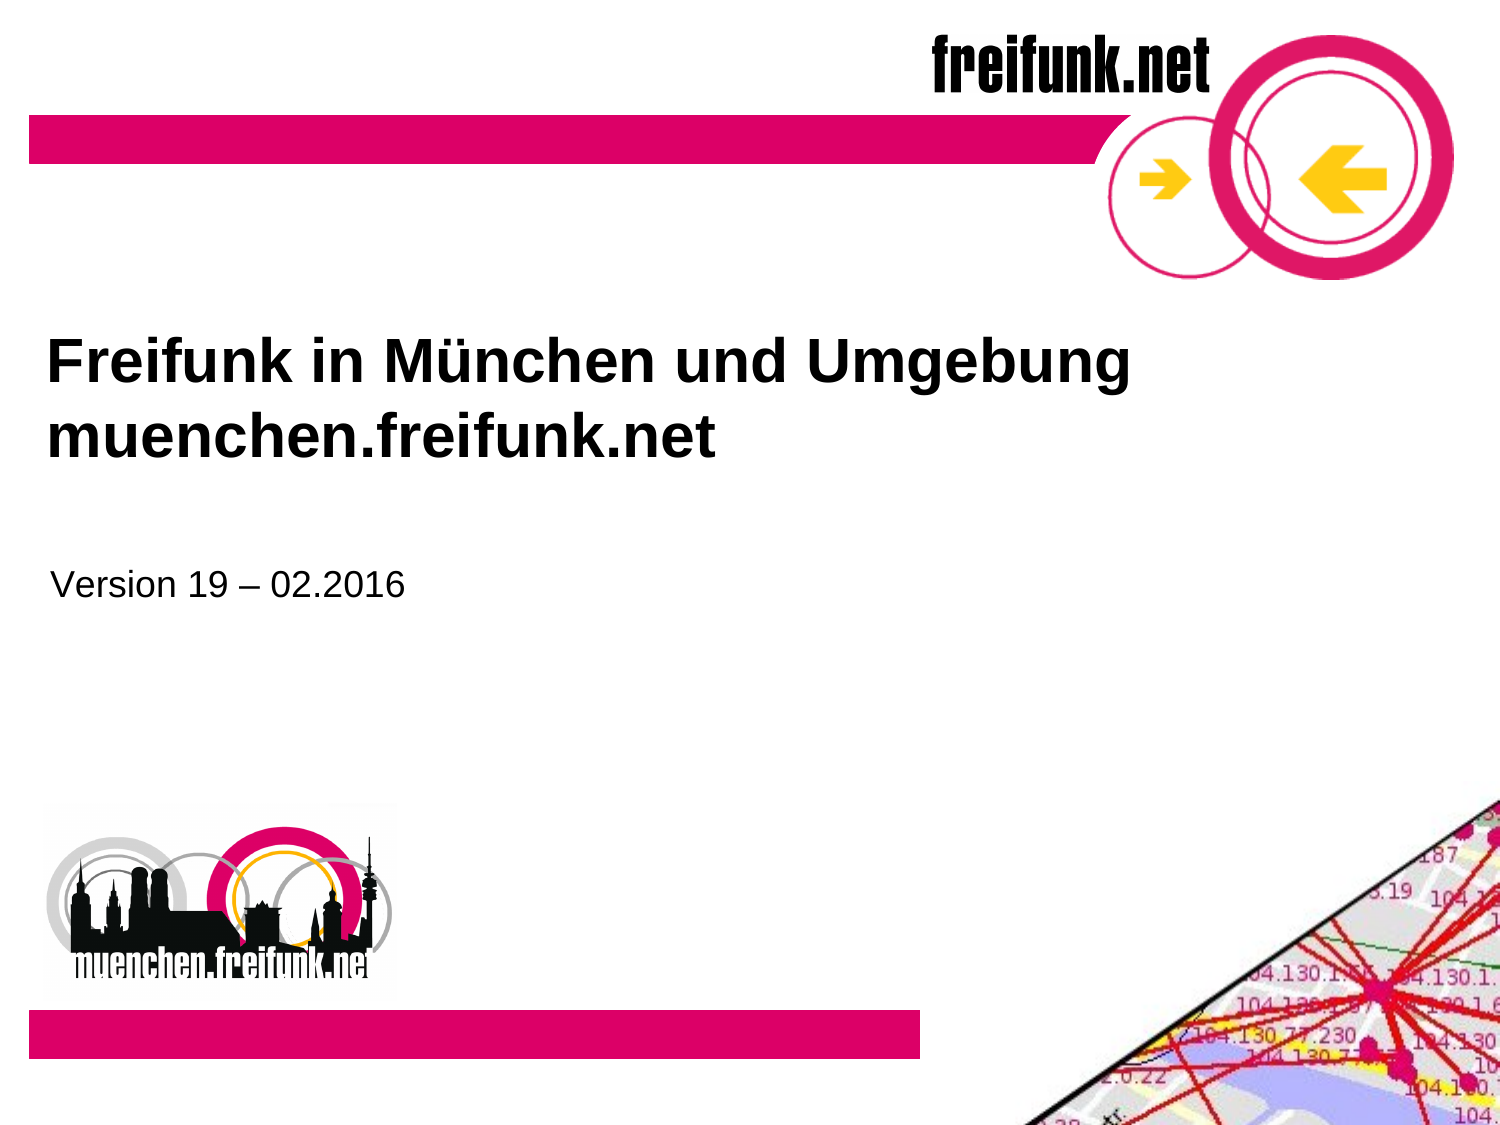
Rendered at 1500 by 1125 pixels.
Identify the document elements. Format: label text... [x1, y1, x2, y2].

text_box Version 19 – 02.2016 [50, 560, 1053, 773]
picture [932, 34, 1454, 280]
picture [920, 781, 1500, 1125]
picture [43, 803, 397, 1001]
text_box Freifunk in München und Umgebung muenchen.freifunk.net [46, 321, 1265, 539]
